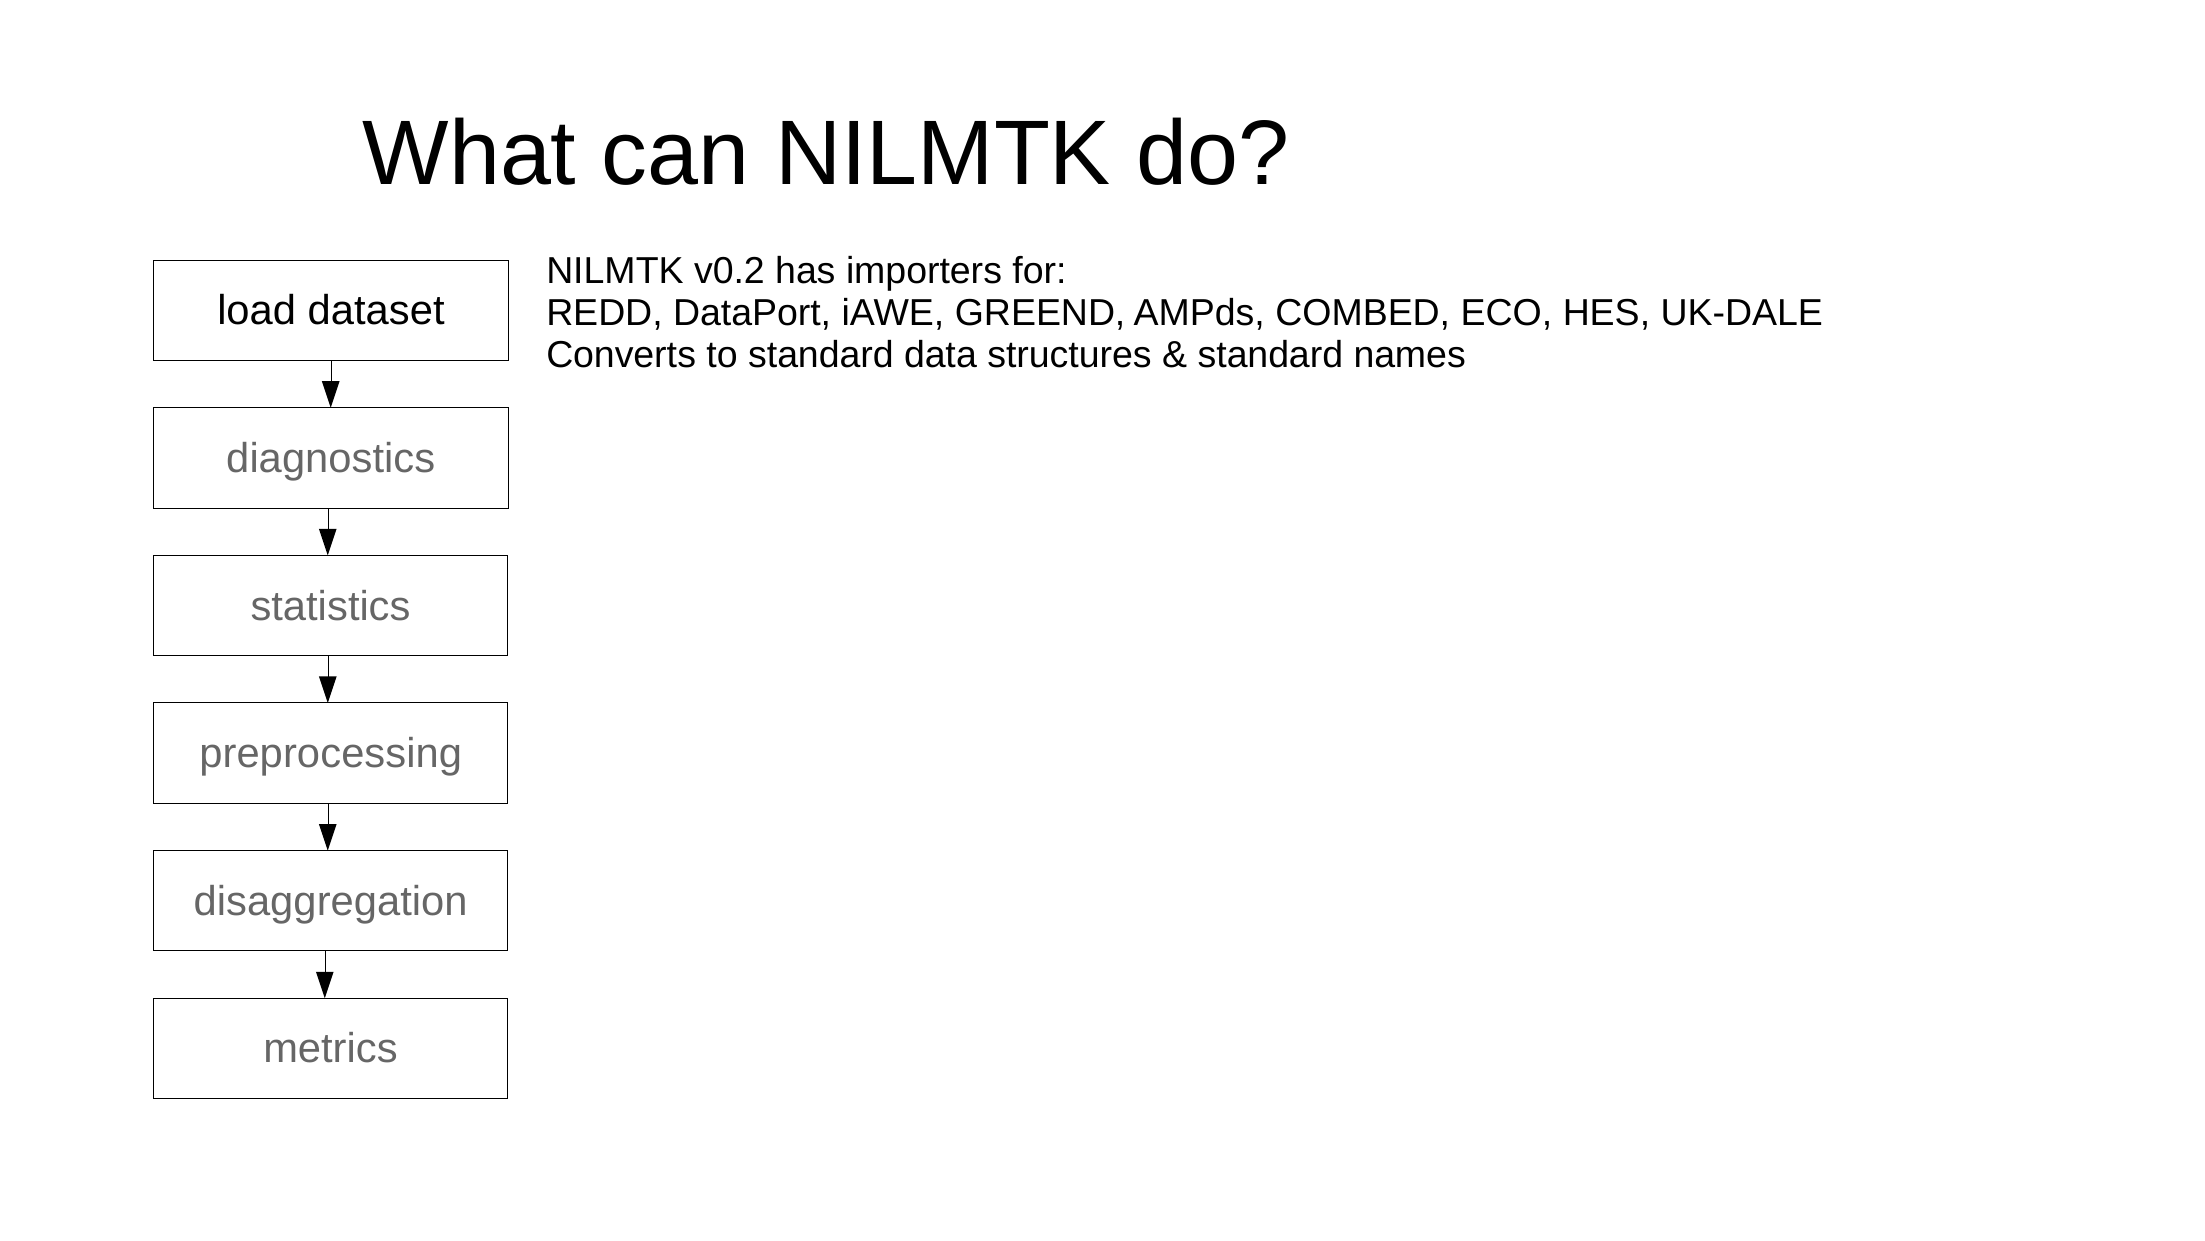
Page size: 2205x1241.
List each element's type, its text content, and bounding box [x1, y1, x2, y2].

text_box statistics [153, 555, 508, 656]
text_box diagnostics [153, 407, 509, 509]
text_box preprocessing [153, 702, 508, 804]
text_box load dataset [153, 260, 509, 361]
text_box metrics [153, 998, 508, 1099]
text_box disaggregation [153, 850, 508, 951]
title What can NILMTK do? [82, 49, 1571, 257]
text_box NILMTK v0.2 has importers for: REDD, DataPort, iAWE, GREEND, AMPds, COMBED, ECO, HES, UK-DALE Converts to standard data structures & standard names [531, 242, 1839, 383]
